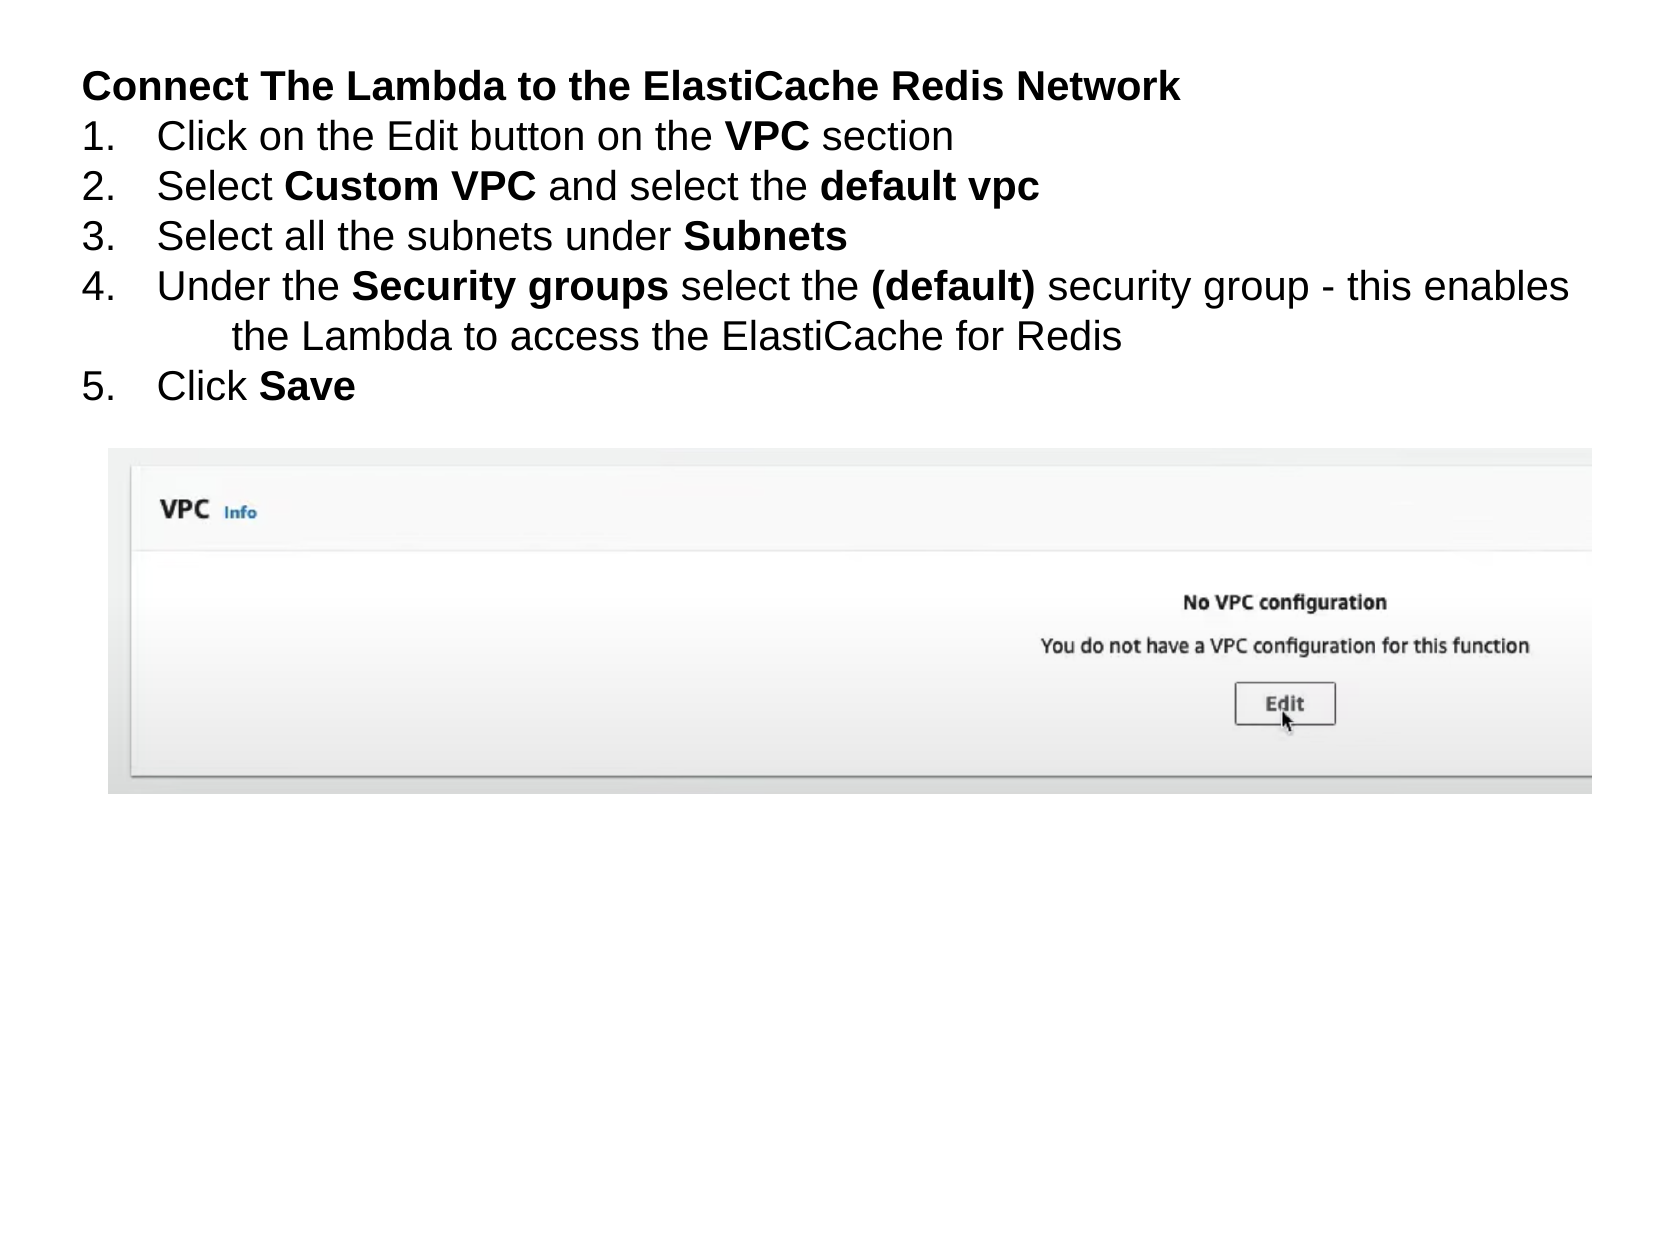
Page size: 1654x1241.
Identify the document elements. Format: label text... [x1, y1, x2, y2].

picture [108, 448, 1592, 794]
text_box Connect The Lambda to the ElastiCache Redis Network Click on the Edit button on the VPC section Select Custom VPC and select the default vpc Select all the subnets under Subnets Under the Security groups select the (default) security group - this enables the Lambda to access the ElastiCache for Redis Click Save [81, 58, 1619, 271]
